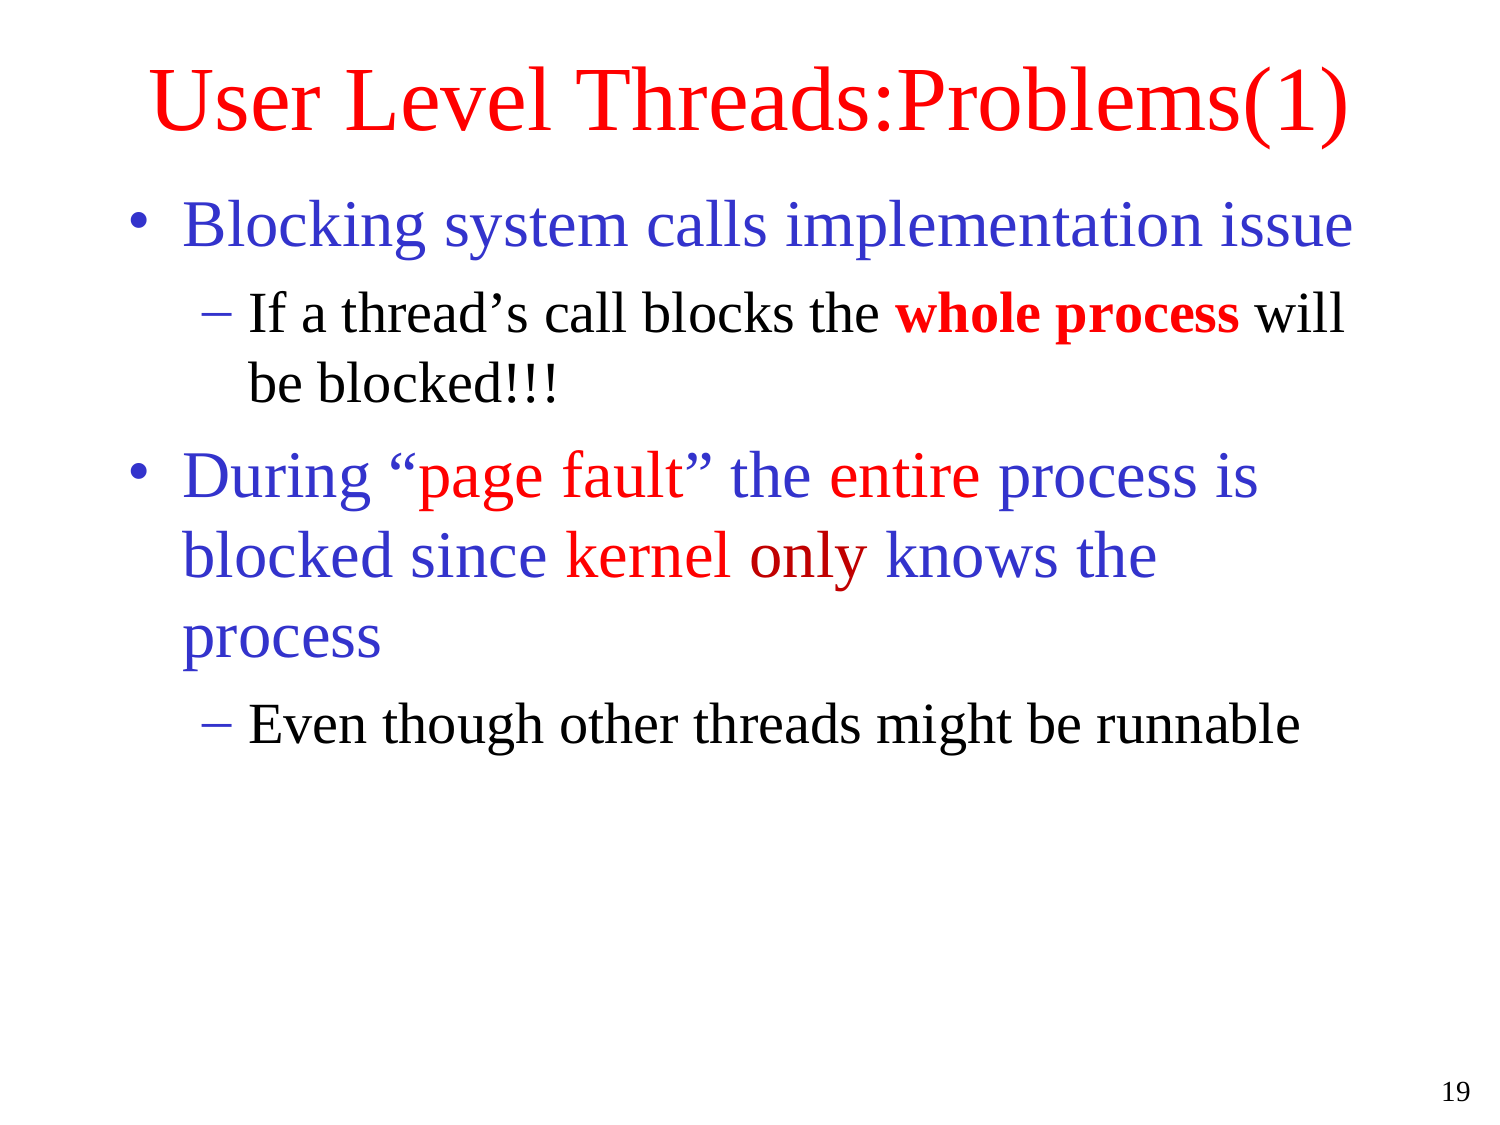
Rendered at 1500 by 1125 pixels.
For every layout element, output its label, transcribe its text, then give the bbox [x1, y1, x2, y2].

text_box Blocking system calls implementation issue If a thread’s call blocks the whole process will be blocked!!! During “page fault” the entire process is blocked since kernel only knows the process Even though other threads might be runnable [112, 171, 1388, 1000]
text_box <number> [1404, 1064, 1486, 1125]
text_box User Level Threads:Problems(1) [0, 0, 1500, 188]
